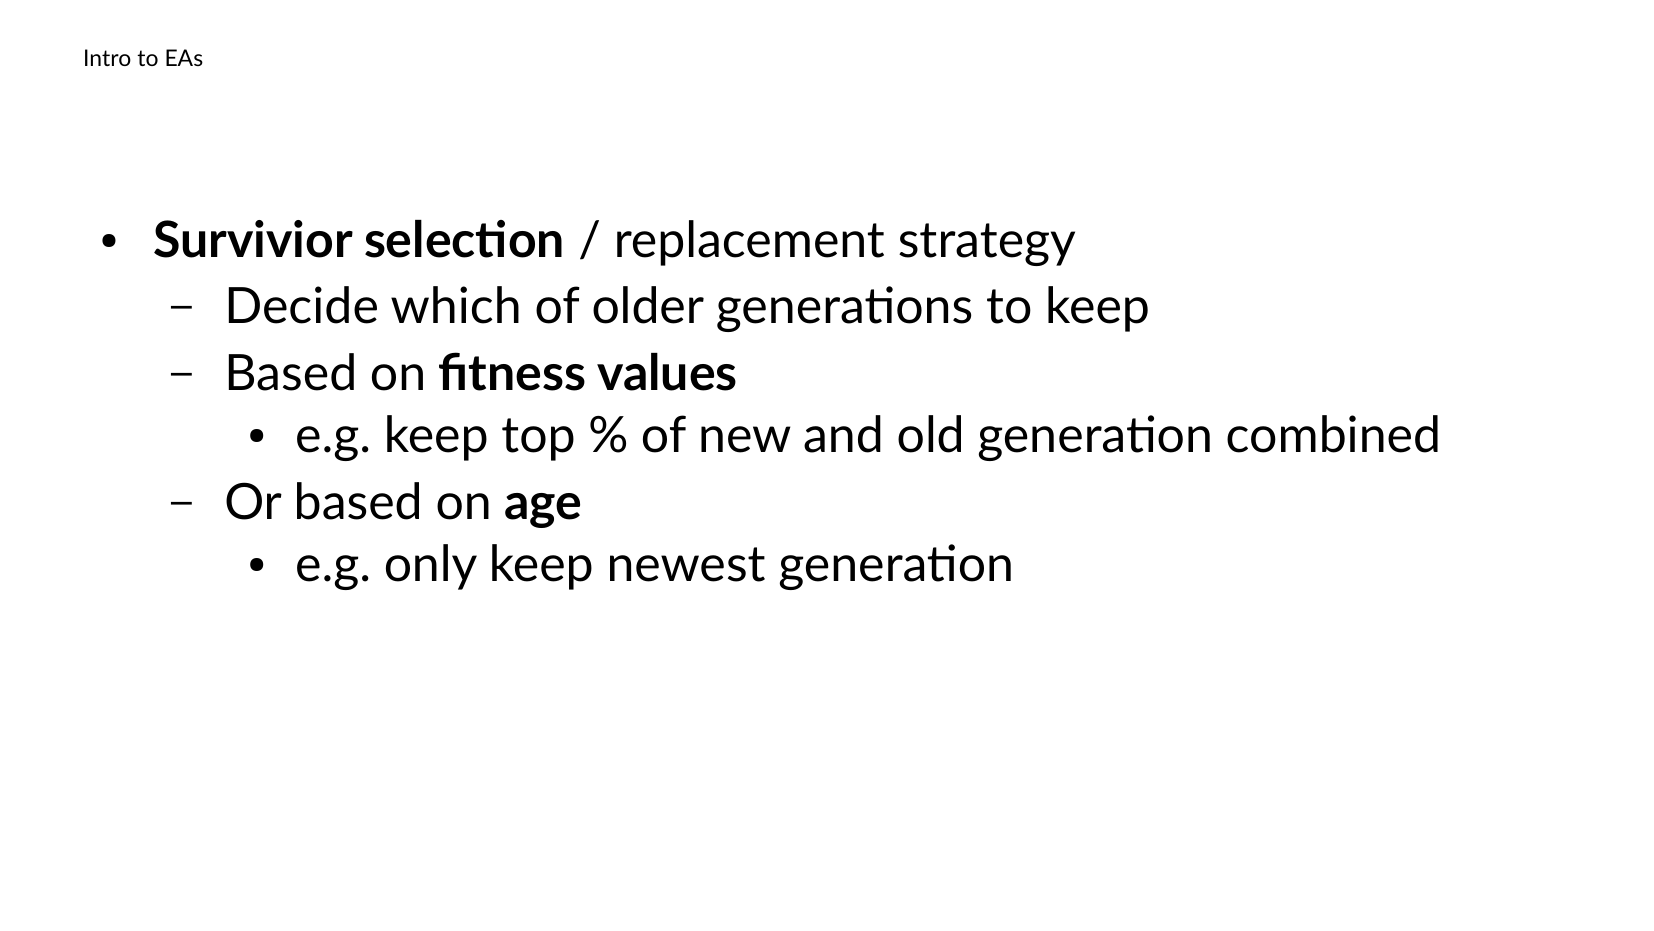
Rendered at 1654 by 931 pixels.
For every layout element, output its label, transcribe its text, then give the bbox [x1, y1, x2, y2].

list Survivior selection / replacement strategy Decide which of older generations to keep Based on fitness values e.g. keep top % of new and old generation combined Or based on age e.g. only keep newest generation [82, 217, 1571, 839]
title Intro to EAs [83, 0, 1571, 119]
